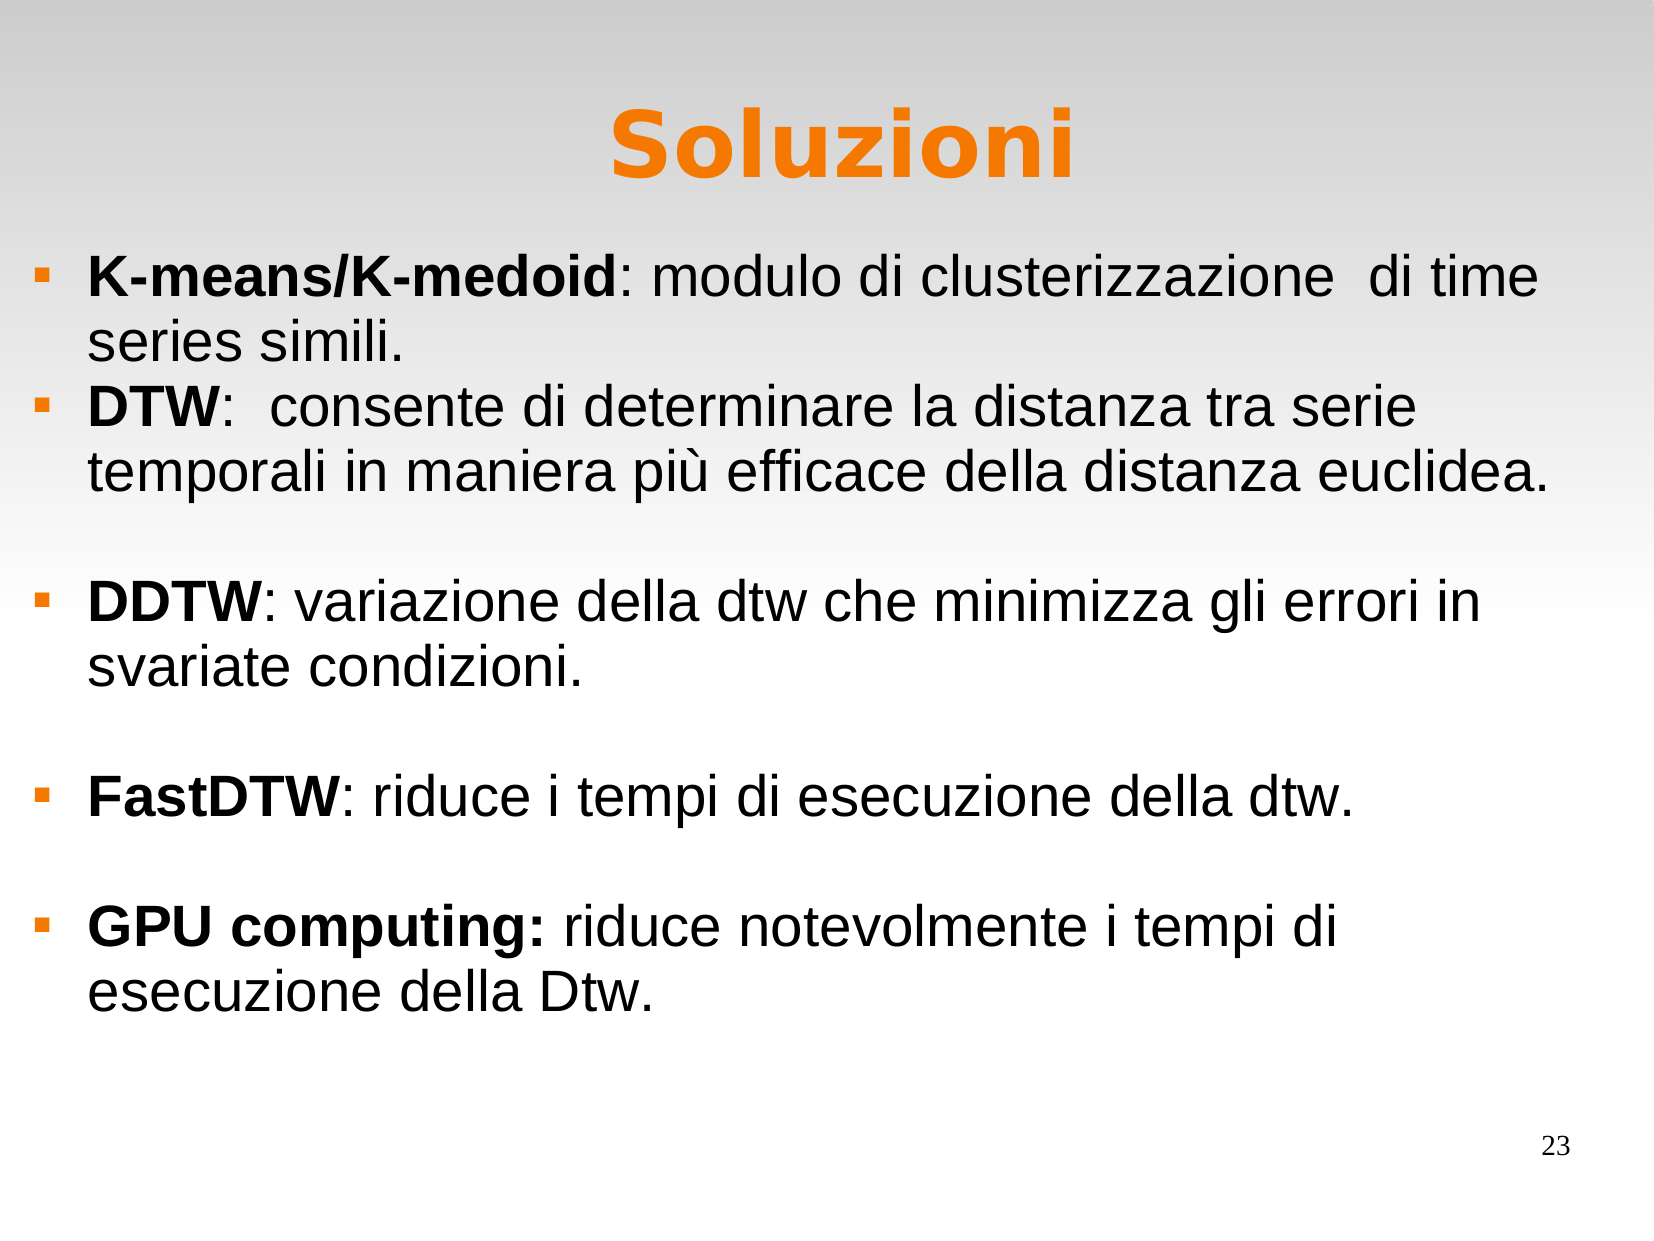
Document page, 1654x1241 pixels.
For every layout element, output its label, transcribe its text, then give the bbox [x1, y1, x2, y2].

title Soluzioni [82, 58, 1571, 236]
text_box K-means/K-medoid: modulo di clusterizzazione di time series simili. DTW: consente di determinare la distanza tra serie temporali in maniera più efficace della distanza euclidea. DDTW: variazione della dtw che minimizza gli errori in svariate condizioni. FastDTW: riduce i tempi di esecuzione della dtw. GPU computing: riduce notevolmente i tempi di esecuzione della Dtw. [2, 236, 1654, 1125]
